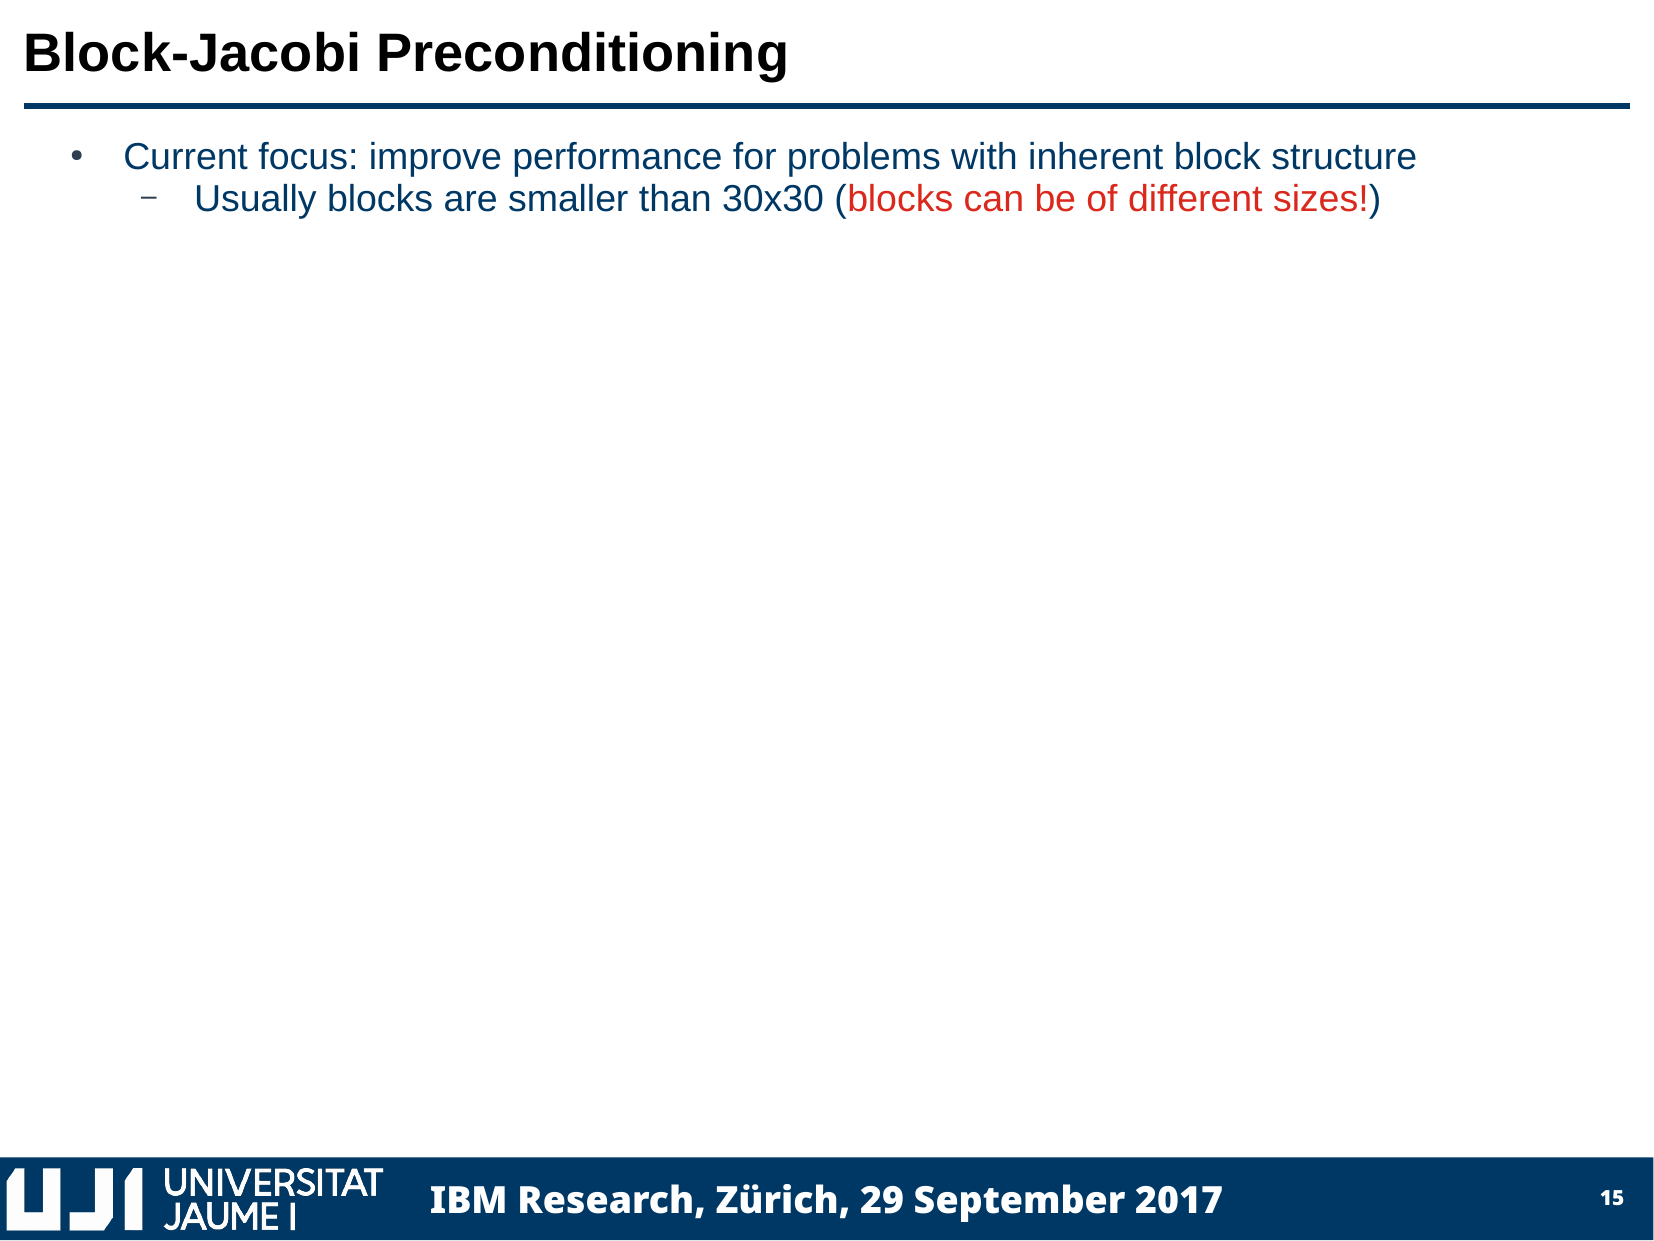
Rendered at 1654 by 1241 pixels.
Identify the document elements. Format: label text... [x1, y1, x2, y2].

picture [0, 1158, 390, 1241]
text_box Current focus: improve performance for problems with inherent block structure Usually blocks are smaller than 30x30 (blocks can be of different sizes!) [37, 128, 1583, 260]
title Block-Jacobi Preconditioning [23, 0, 1630, 107]
